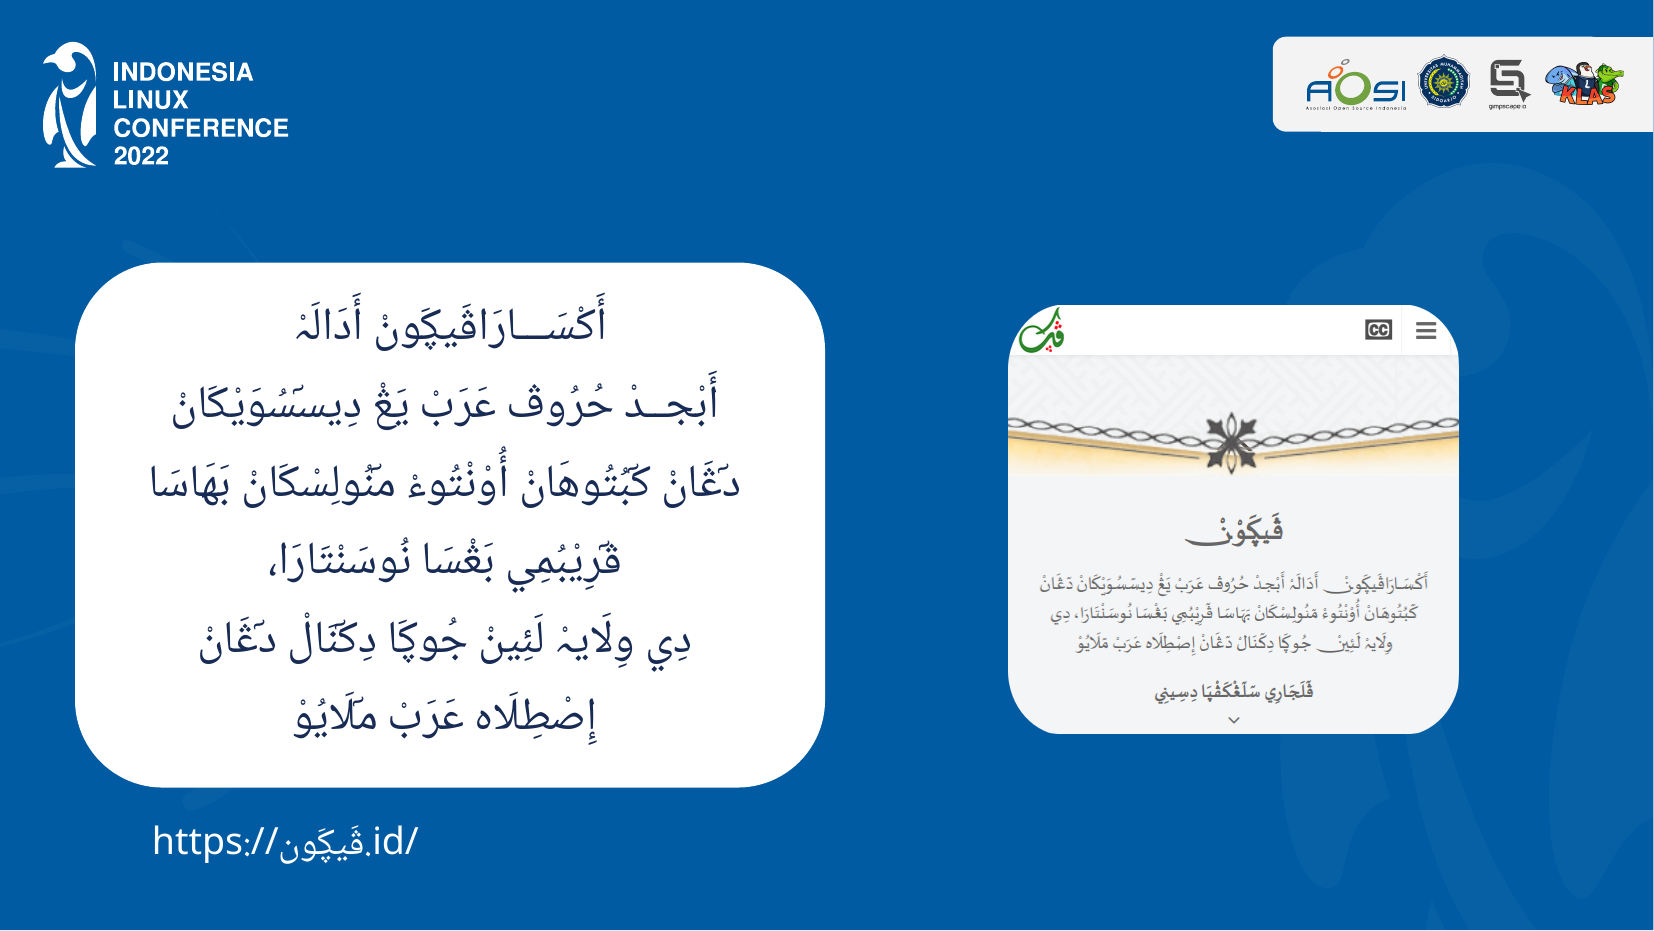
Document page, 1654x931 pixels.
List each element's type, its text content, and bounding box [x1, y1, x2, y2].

subtitle https://ڤَيڮَون.id/ [116, 775, 492, 919]
picture [1545, 62, 1624, 105]
picture [1008, 305, 1459, 734]
picture [1417, 54, 1471, 108]
text_box أَكْسَـــارَاڤَيڮَونْ أَدَالَہْ أَبْجــدْ حُرُوڤ عَرَبْ يَڠْ دِيسࣤسُوَيْكَانْ دࣤڠَانْ كࣤبُتُوهَانْ أُوْنْتُوءْ مࣤنُولِسْكَانْ بَهَاسَا ڤࣤرِيْبُمِي بَڠْسَا نُوسَنْتَارَا، دِي وِلَايہْ لَئِينْ جُوڮَا دِكࣤنَالْ دࣤڠَانْ إِصْطِلَاه عَرَبْ مࣤلَايُوْ [75, 262, 826, 788]
